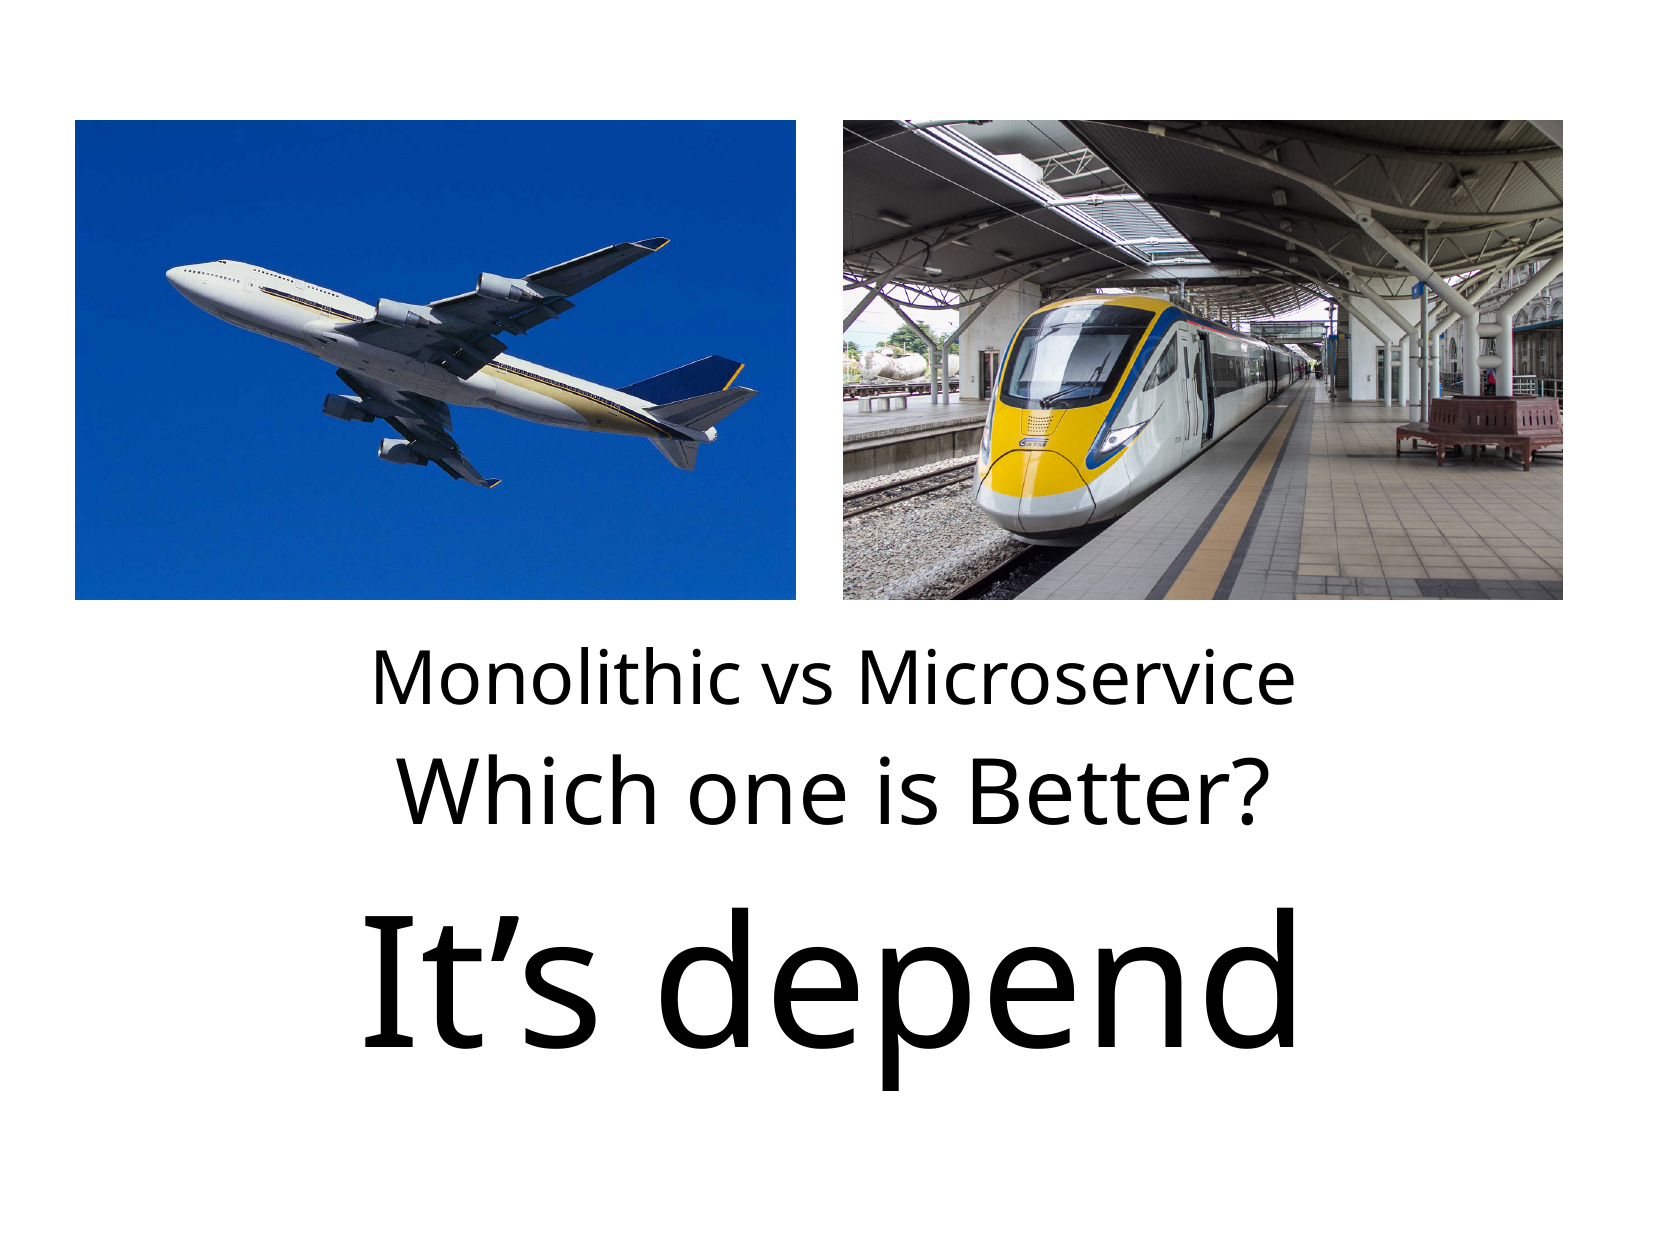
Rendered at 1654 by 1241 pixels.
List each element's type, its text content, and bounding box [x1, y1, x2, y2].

picture [843, 120, 1563, 600]
picture [75, 120, 796, 600]
title Monolithic vs Microservice Which one is Better? It’s depend [90, 658, 1579, 1068]
